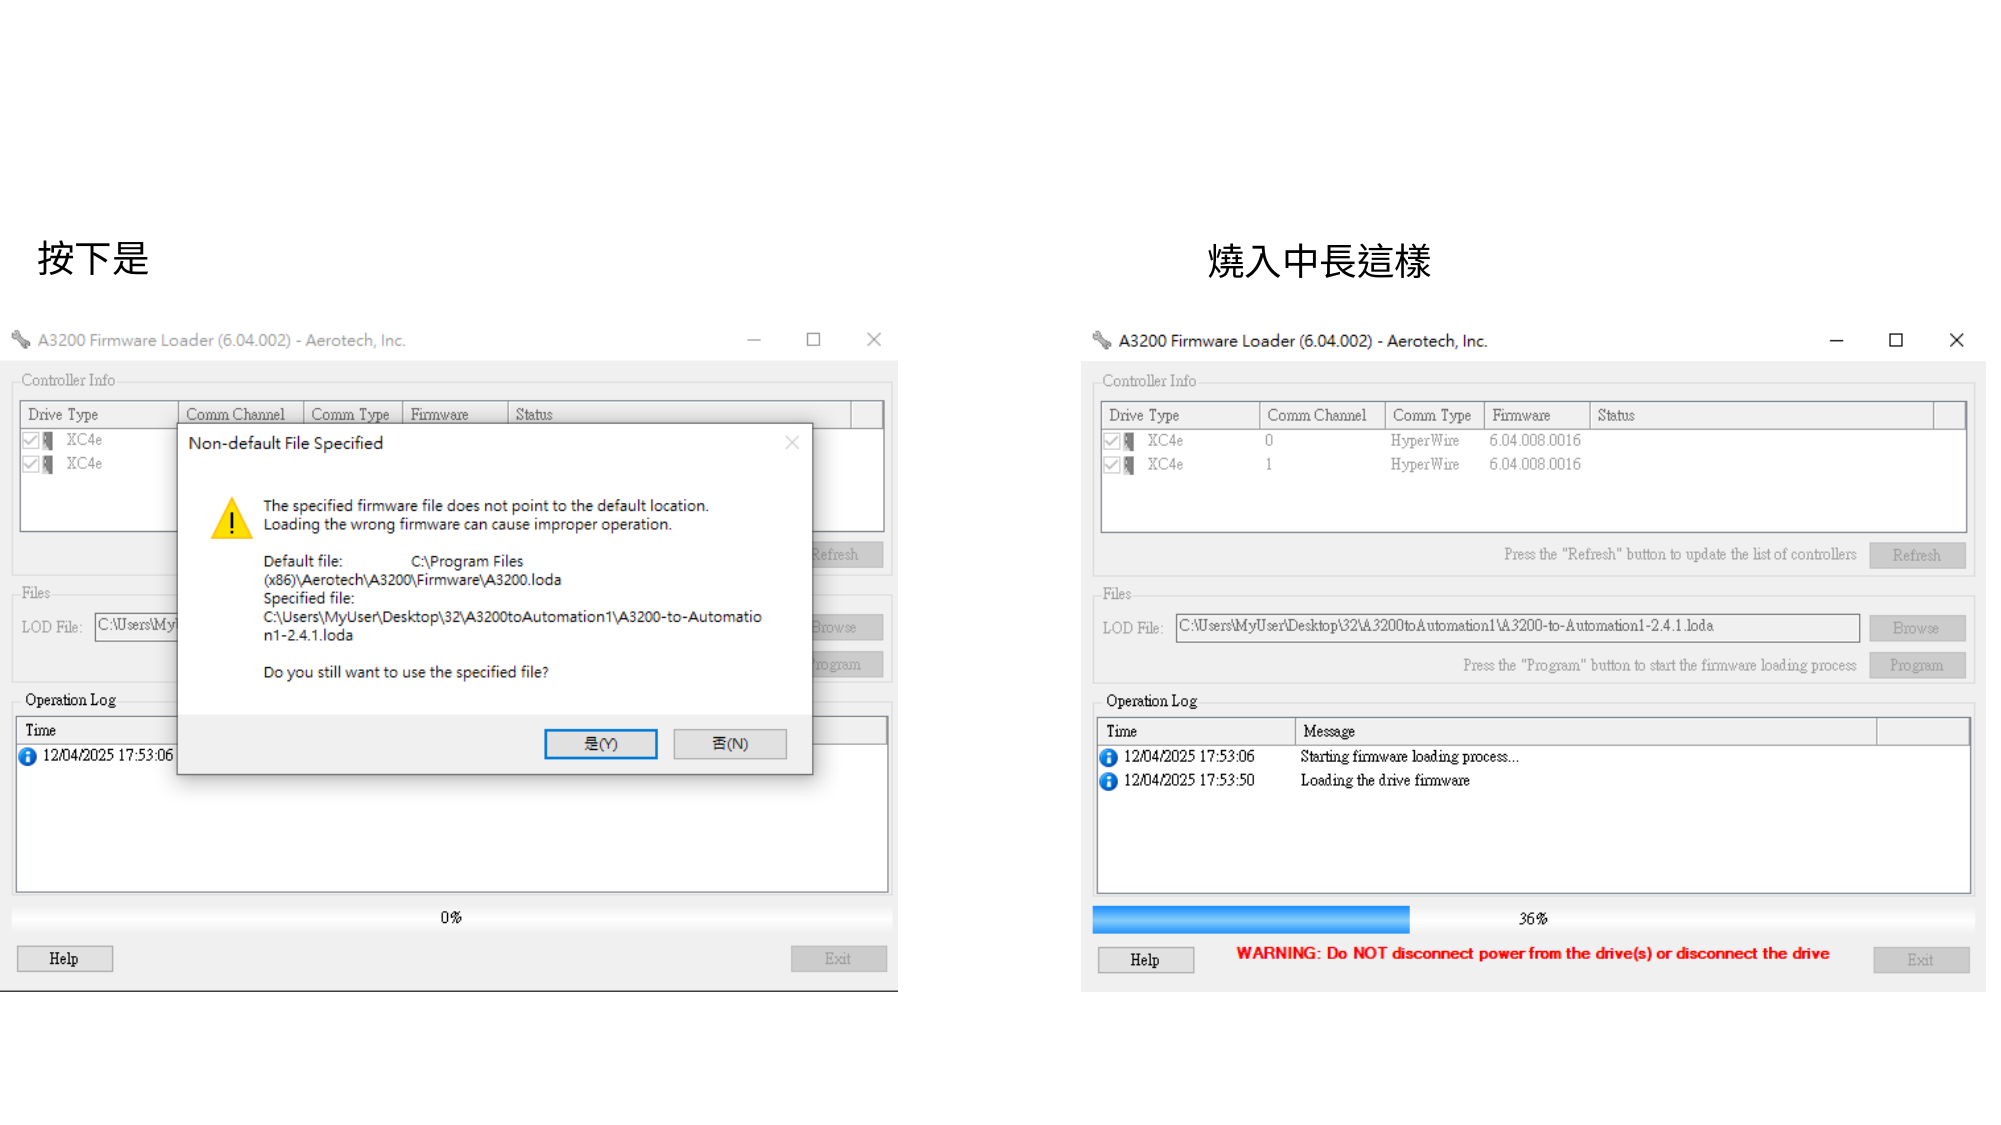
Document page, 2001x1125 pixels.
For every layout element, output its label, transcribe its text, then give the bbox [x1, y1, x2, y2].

picture [1081, 323, 1986, 992]
text_box 燒入中長這樣 [1192, 230, 2000, 291]
text_box 按下是 [22, 227, 1023, 288]
picture [0, 321, 898, 992]
